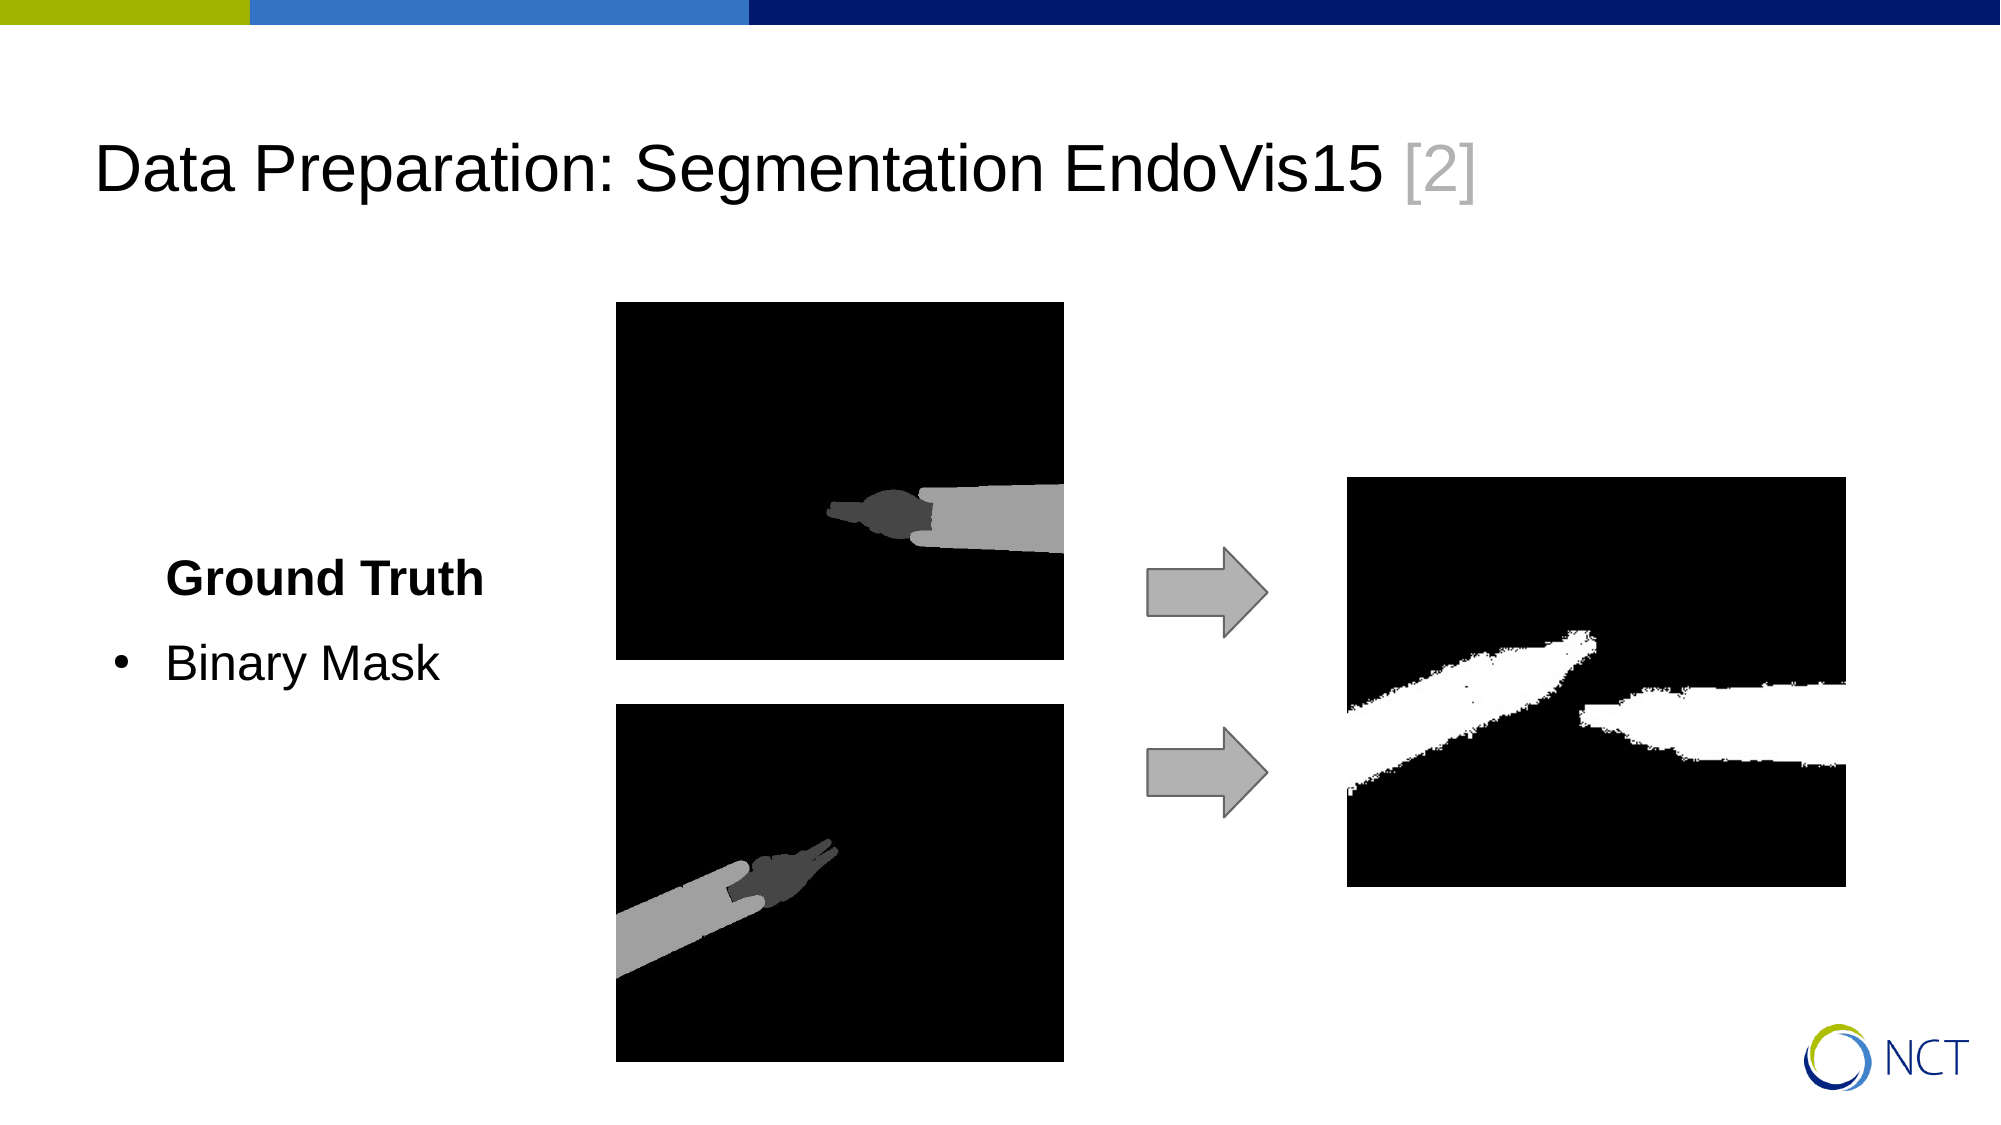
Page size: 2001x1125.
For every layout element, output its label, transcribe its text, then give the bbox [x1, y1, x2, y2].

picture [1804, 1024, 1969, 1091]
picture [616, 302, 1064, 661]
list Ground Truth Binary Mask [94, 464, 654, 901]
title Data Preparation: Segmentation EndoVis15 [2] [94, 75, 1886, 263]
text_box [1147, 547, 1268, 638]
text_box [1147, 727, 1268, 818]
picture [1347, 477, 1846, 888]
picture [616, 704, 1064, 1062]
